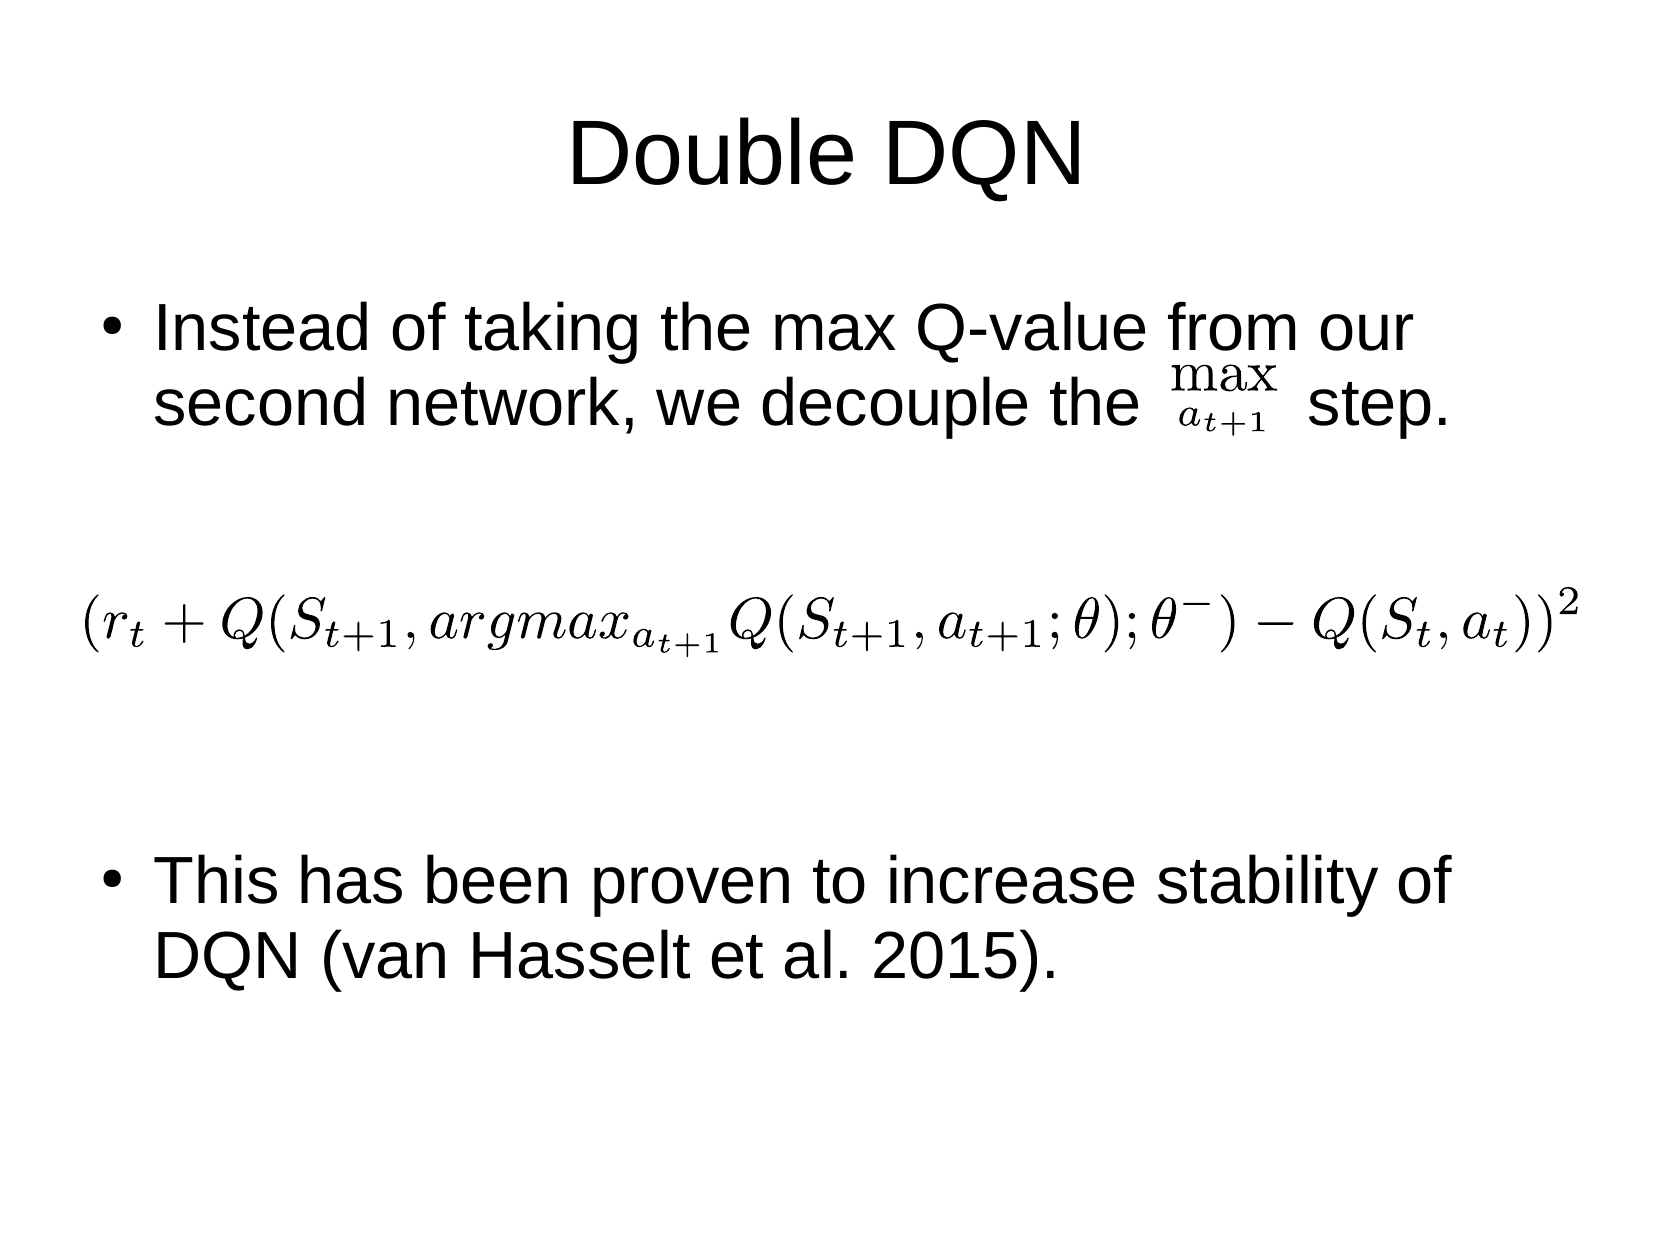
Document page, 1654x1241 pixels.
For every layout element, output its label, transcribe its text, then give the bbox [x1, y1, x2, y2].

title Double DQN [82, 49, 1571, 257]
text_box [1169, 364, 1278, 437]
list Instead of taking the max Q-value from our second network, we decouple the step. This has been proven to increase stability of DQN (van Hasselt et al. 2015). [82, 658, 1571, 1010]
text_box [79, 586, 1581, 658]
list Instead of taking the max Q-value from our second network, we decouple the step. This has been proven to increase stability of DQN (van Hasselt et al. 2015). [82, 290, 1571, 587]
